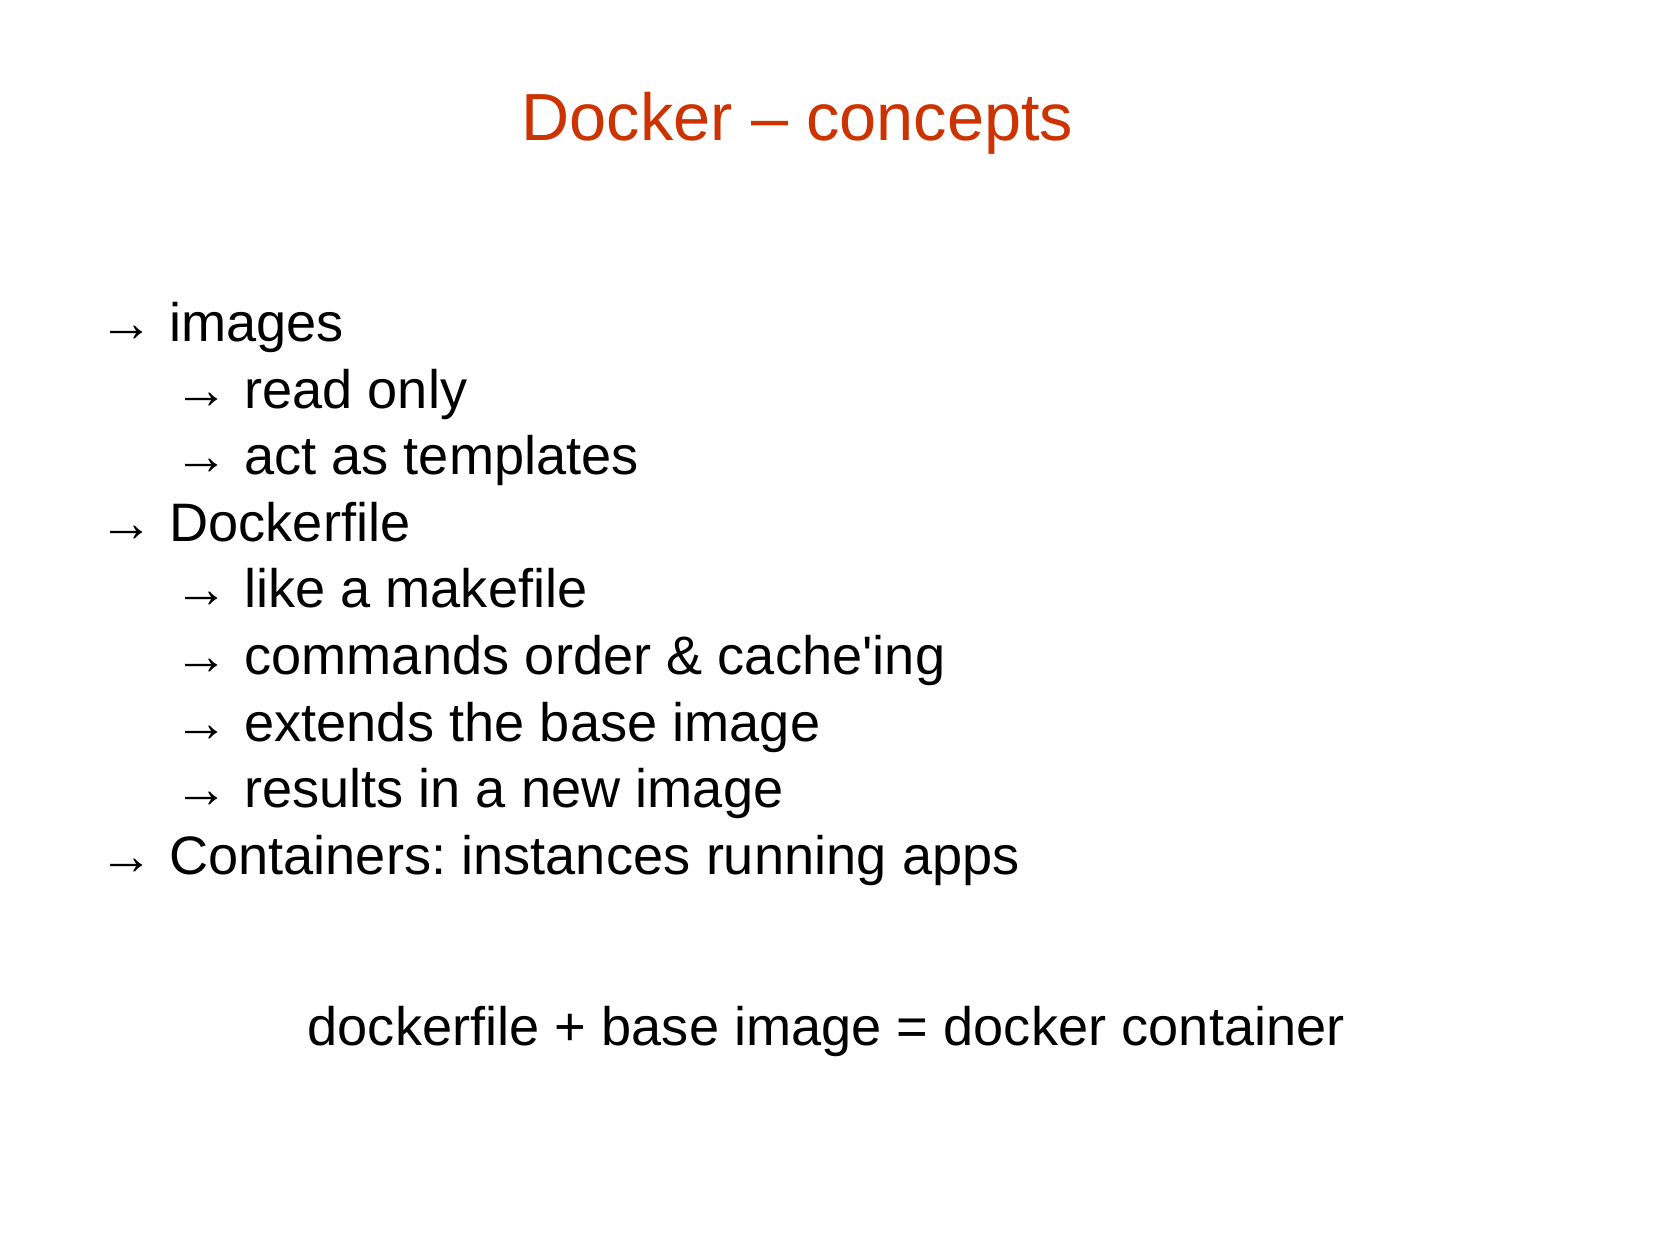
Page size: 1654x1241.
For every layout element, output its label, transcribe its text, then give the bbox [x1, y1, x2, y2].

text_box → images → read only → act as templates → Dockerfile → like a makefile → commands order & cache'ing → extends the base image → results in a new image → Containers: instances running apps [85, 285, 1114, 916]
text_box Docker – concepts [506, 72, 1147, 166]
text_box dockerfile + base image = docker container [156, 989, 1497, 1068]
